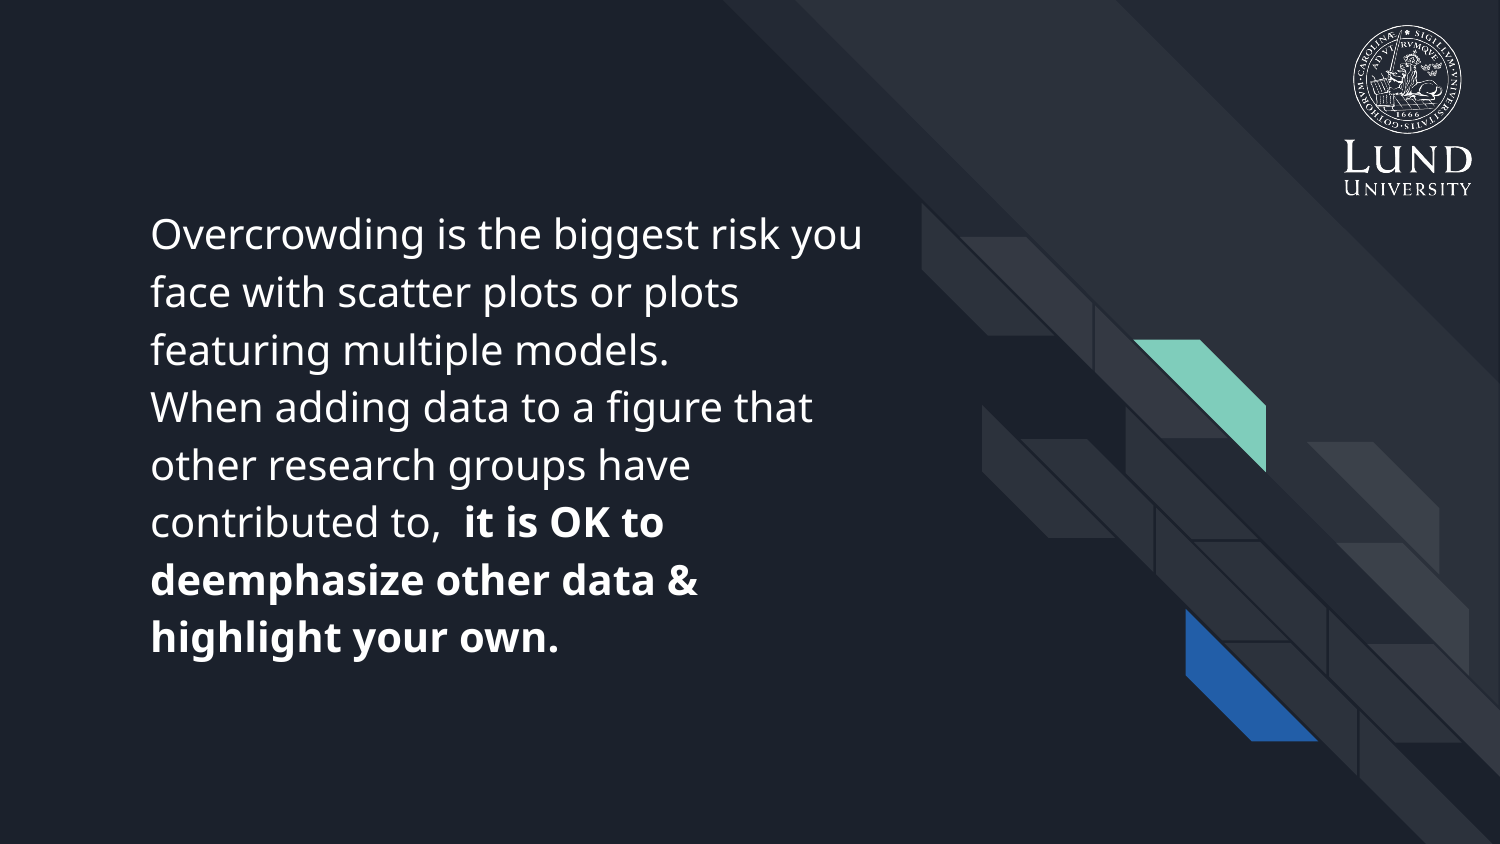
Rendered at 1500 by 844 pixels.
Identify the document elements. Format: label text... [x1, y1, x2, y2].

picture [1344, 15, 1480, 209]
title Overcrowding is the biggest risk you face with scatter plots or plots featuring multiple models. When adding data to a figure that other research groups have contributed to, it is OK to deemphasize other data & highlight your own. [135, 142, 888, 720]
